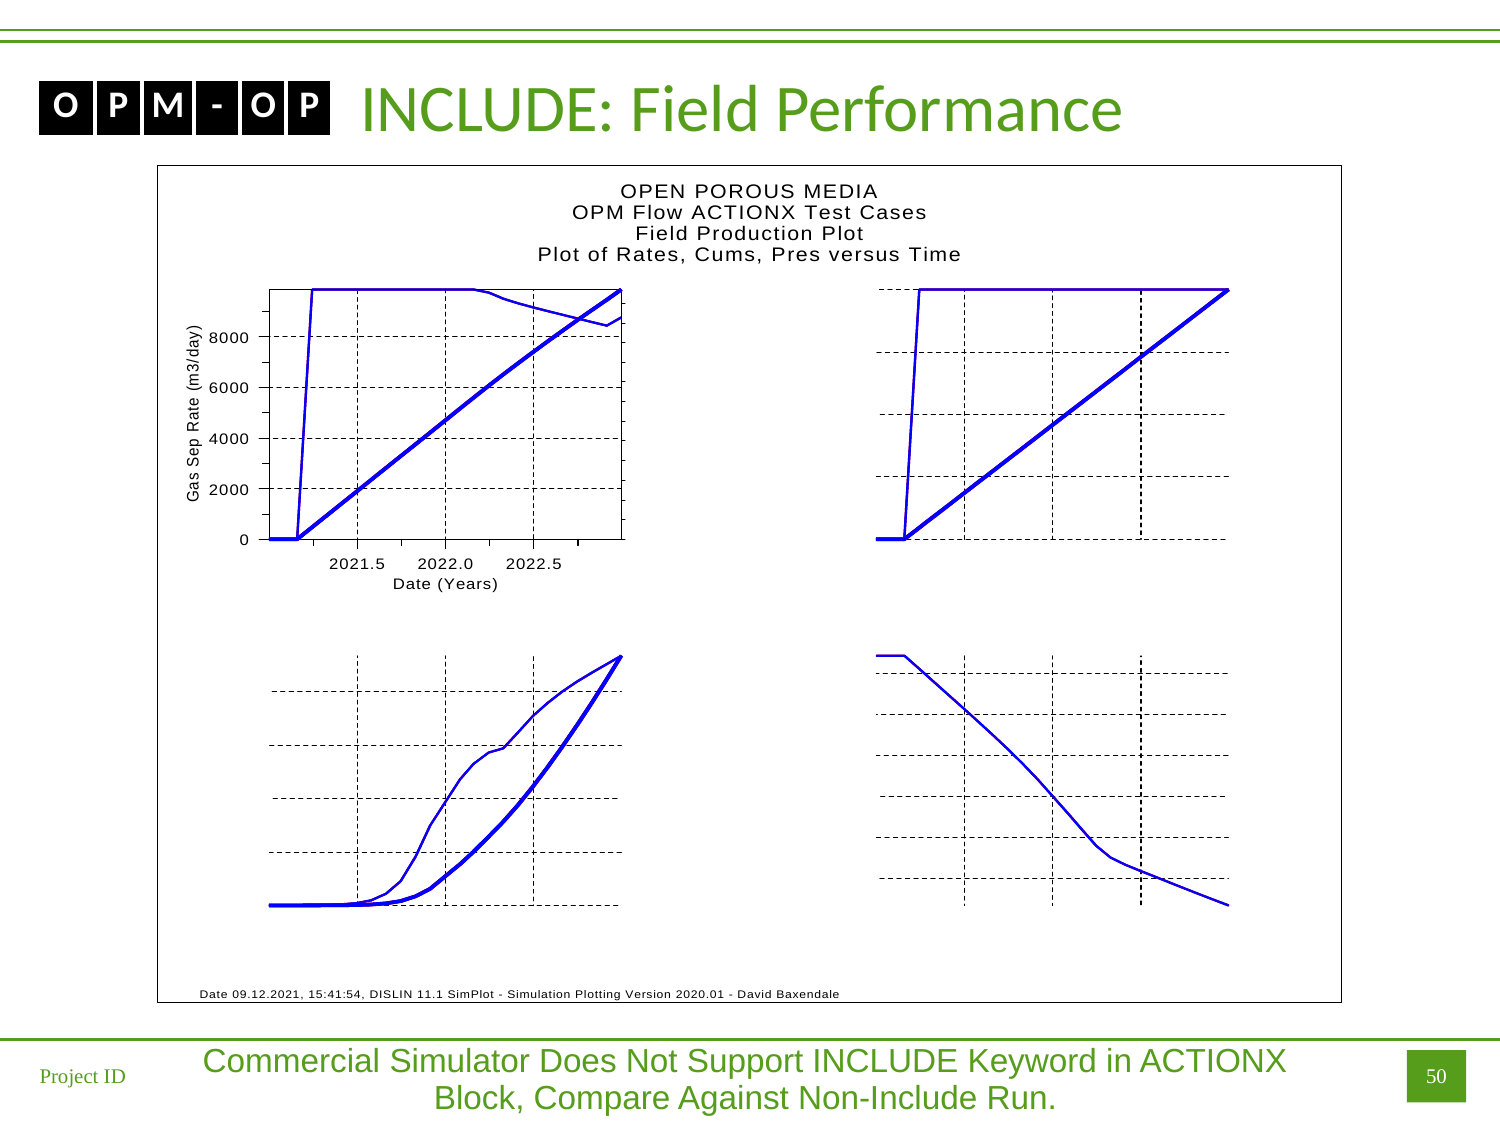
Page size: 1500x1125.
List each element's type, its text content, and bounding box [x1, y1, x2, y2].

picture [157, 165, 1343, 1004]
text_box Commercial Simulator Does Not Support INCLUDE Keyword in ACTIONX Block, Compare Against Non-Include Run. [154, 1034, 1337, 1125]
title INCLUDE: Field Performance [360, 77, 1425, 153]
